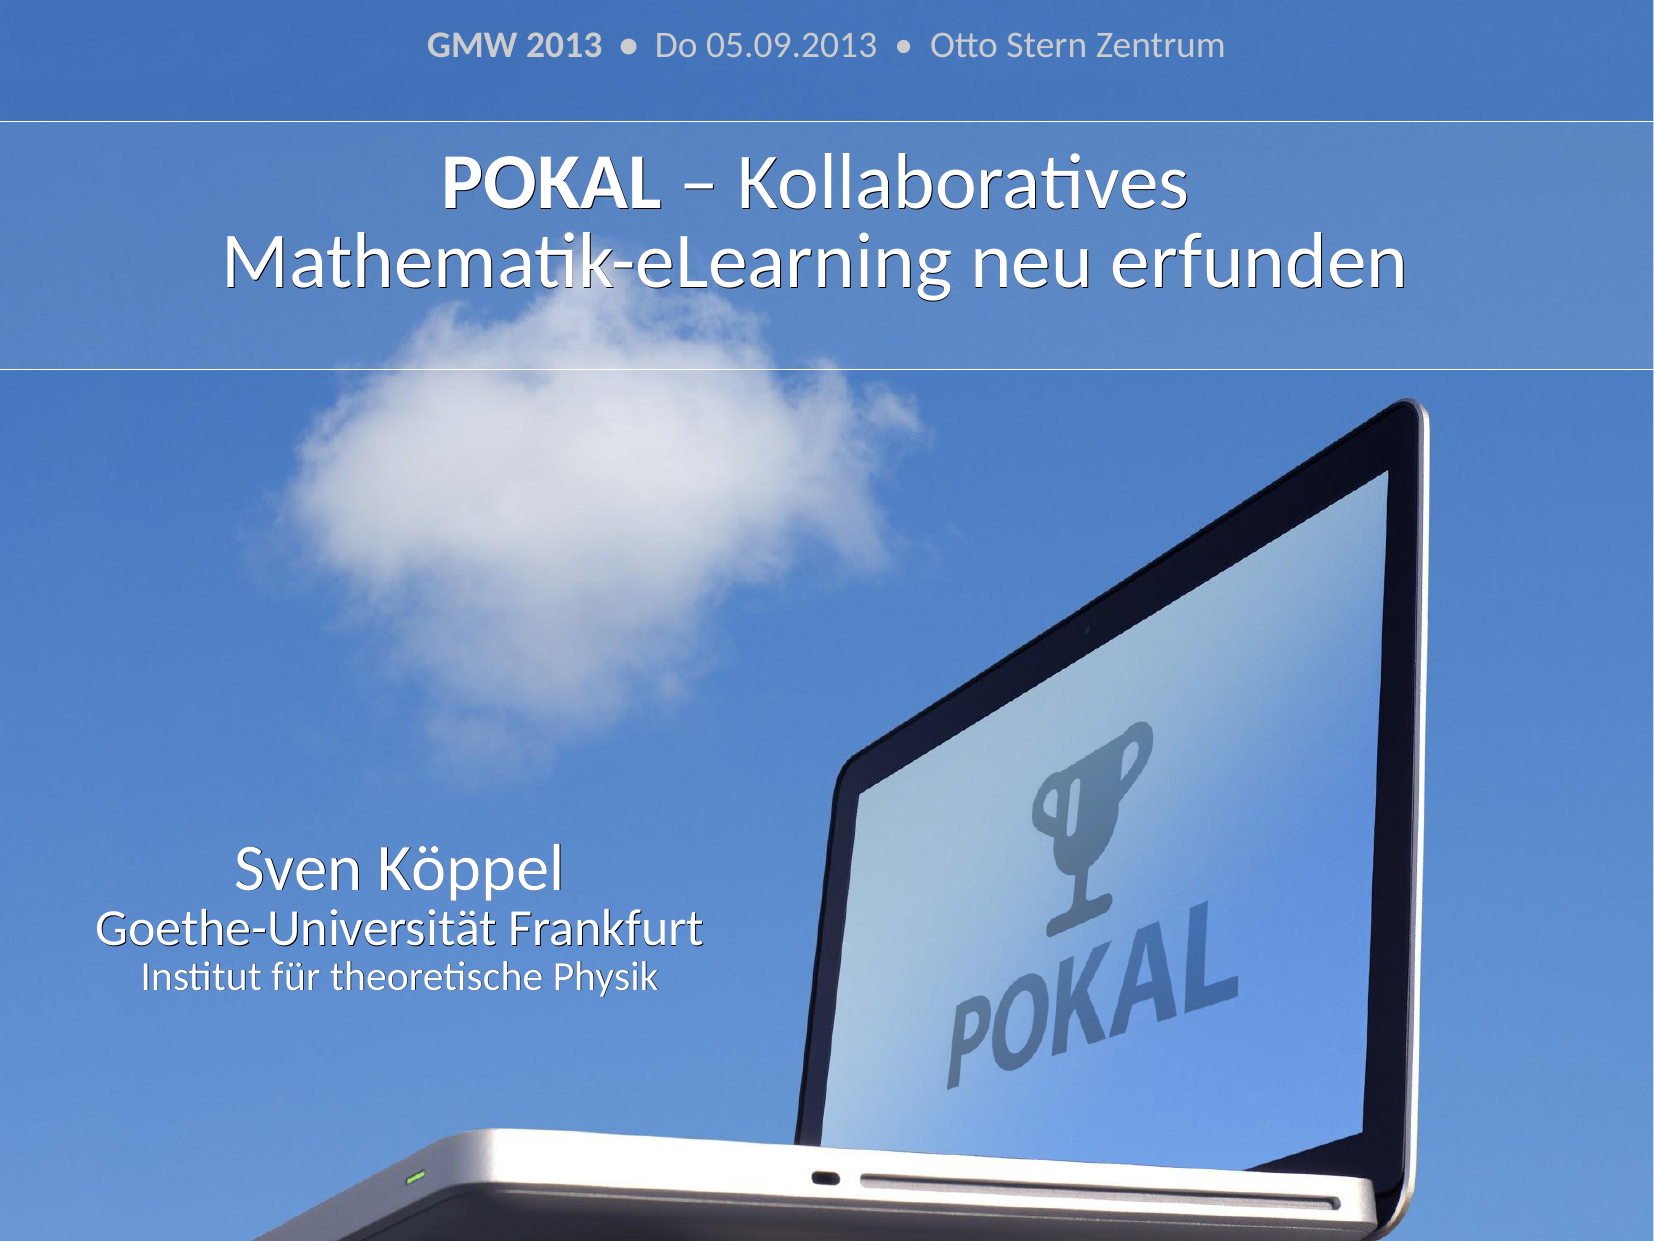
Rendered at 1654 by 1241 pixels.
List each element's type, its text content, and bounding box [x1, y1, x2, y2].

text_box POKAL – Kollaboratives Mathematik-eLearning neu erfunden [206, 141, 1447, 396]
text_box GMW 2013 • Do 05.09.2013 • Otto Stern Zentrum [412, 22, 1242, 83]
picture [0, 370, 1654, 1241]
text_box [0, 121, 1654, 370]
text_box Sven Köppel Goethe-Universität Frankfurt Institut für theoretische Physik [80, 832, 721, 1044]
picture [0, 0, 1654, 121]
